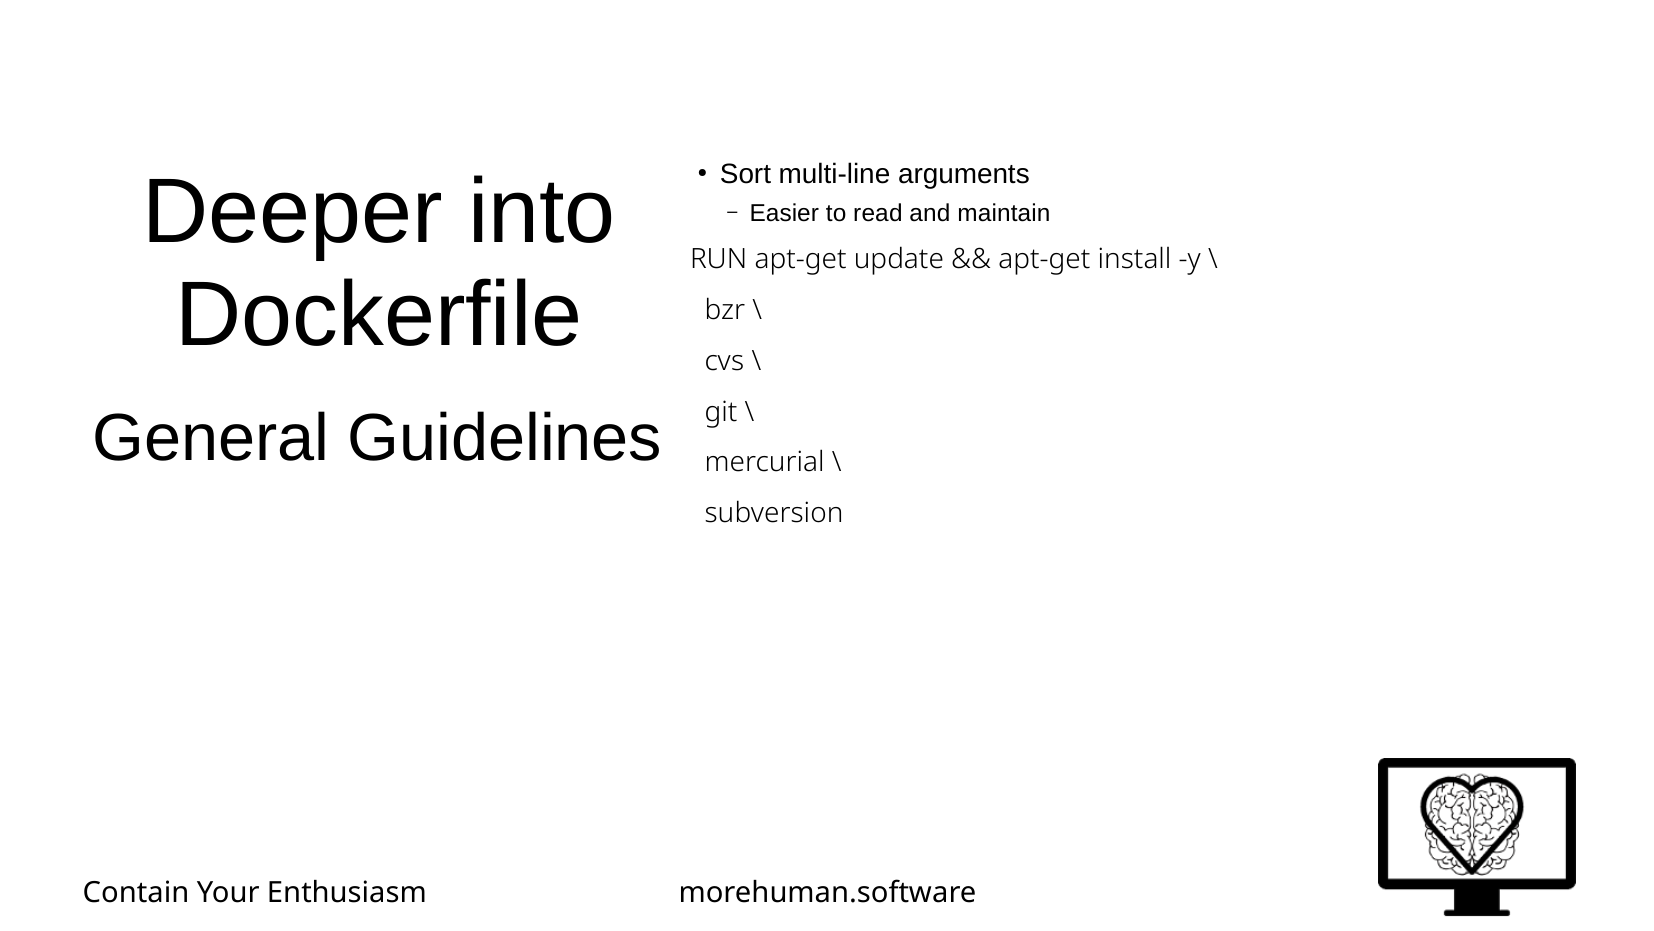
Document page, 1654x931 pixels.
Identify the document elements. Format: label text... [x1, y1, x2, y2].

picture [1378, 758, 1576, 925]
title Deeper into Dockerfile [83, 154, 676, 371]
text_box General Guidelines [81, 400, 674, 705]
list Sort multi-line arguments Easier to read and maintain RUN apt-get update && apt-get install -y \ bzr \ cvs \ git \ mercurial \ subversion [690, 157, 1572, 533]
